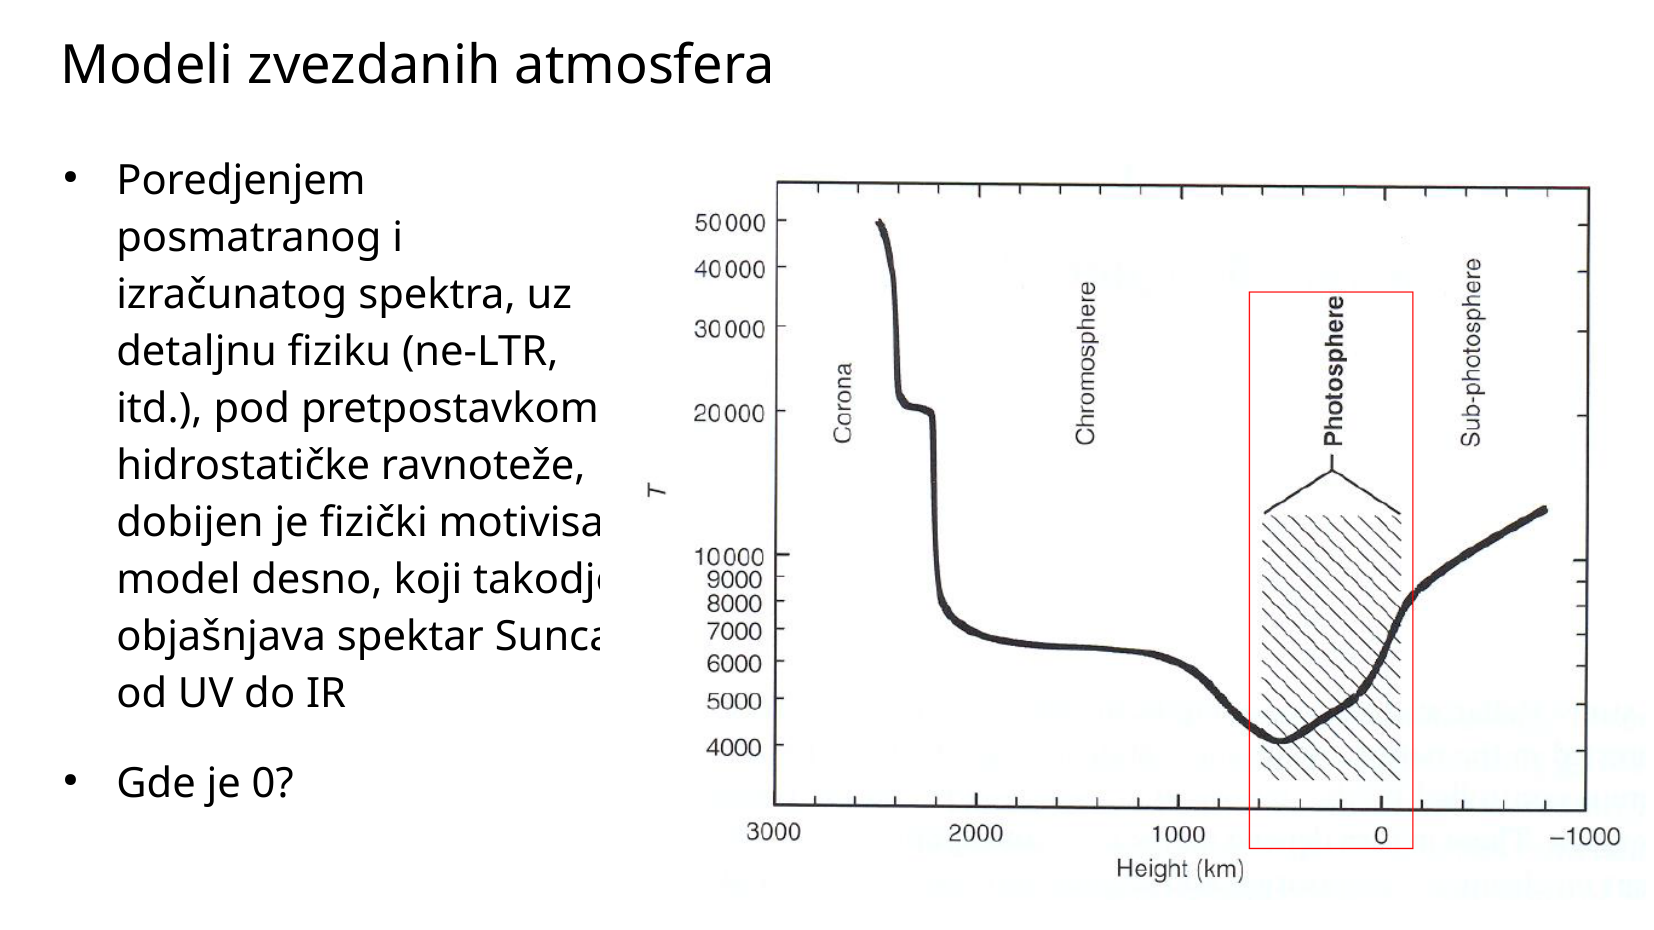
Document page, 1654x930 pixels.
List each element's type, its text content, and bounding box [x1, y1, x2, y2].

title Modeli zvezdanih atmosfera [59, 13, 1648, 113]
list Poredjenjem posmatranog i izračunatog spektra, uz detaljnu fiziku (ne-LTR, itd.), pod pretpostavkom hidrostatičke ravnoteže, dobijen je fizički motivisan model desno, koji takodje objašnjava spektar Sunca od UV do IR Gde je 0? [45, 149, 638, 880]
picture [600, 150, 1646, 901]
